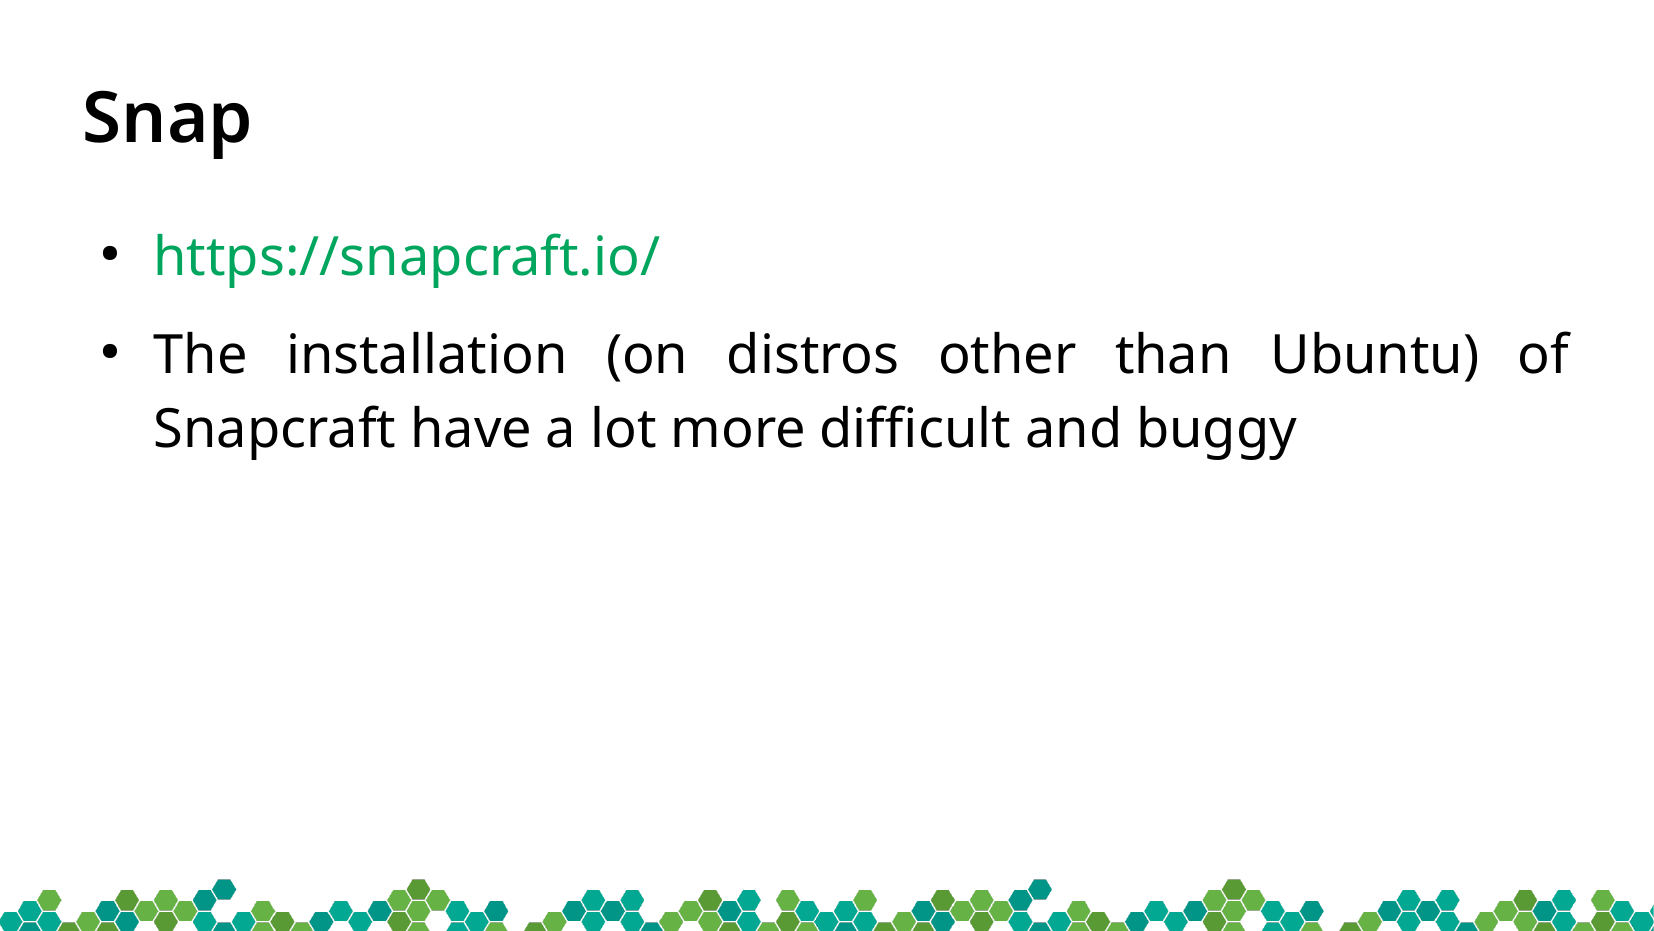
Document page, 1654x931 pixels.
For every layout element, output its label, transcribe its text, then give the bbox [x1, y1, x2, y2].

list https://snapcraft.io/ The installation (on distros other than Ubuntu) of Snapcraft have a lot more difficult and buggy [82, 217, 1571, 855]
picture [0, 871, 1654, 931]
title Snap [82, 37, 1571, 193]
